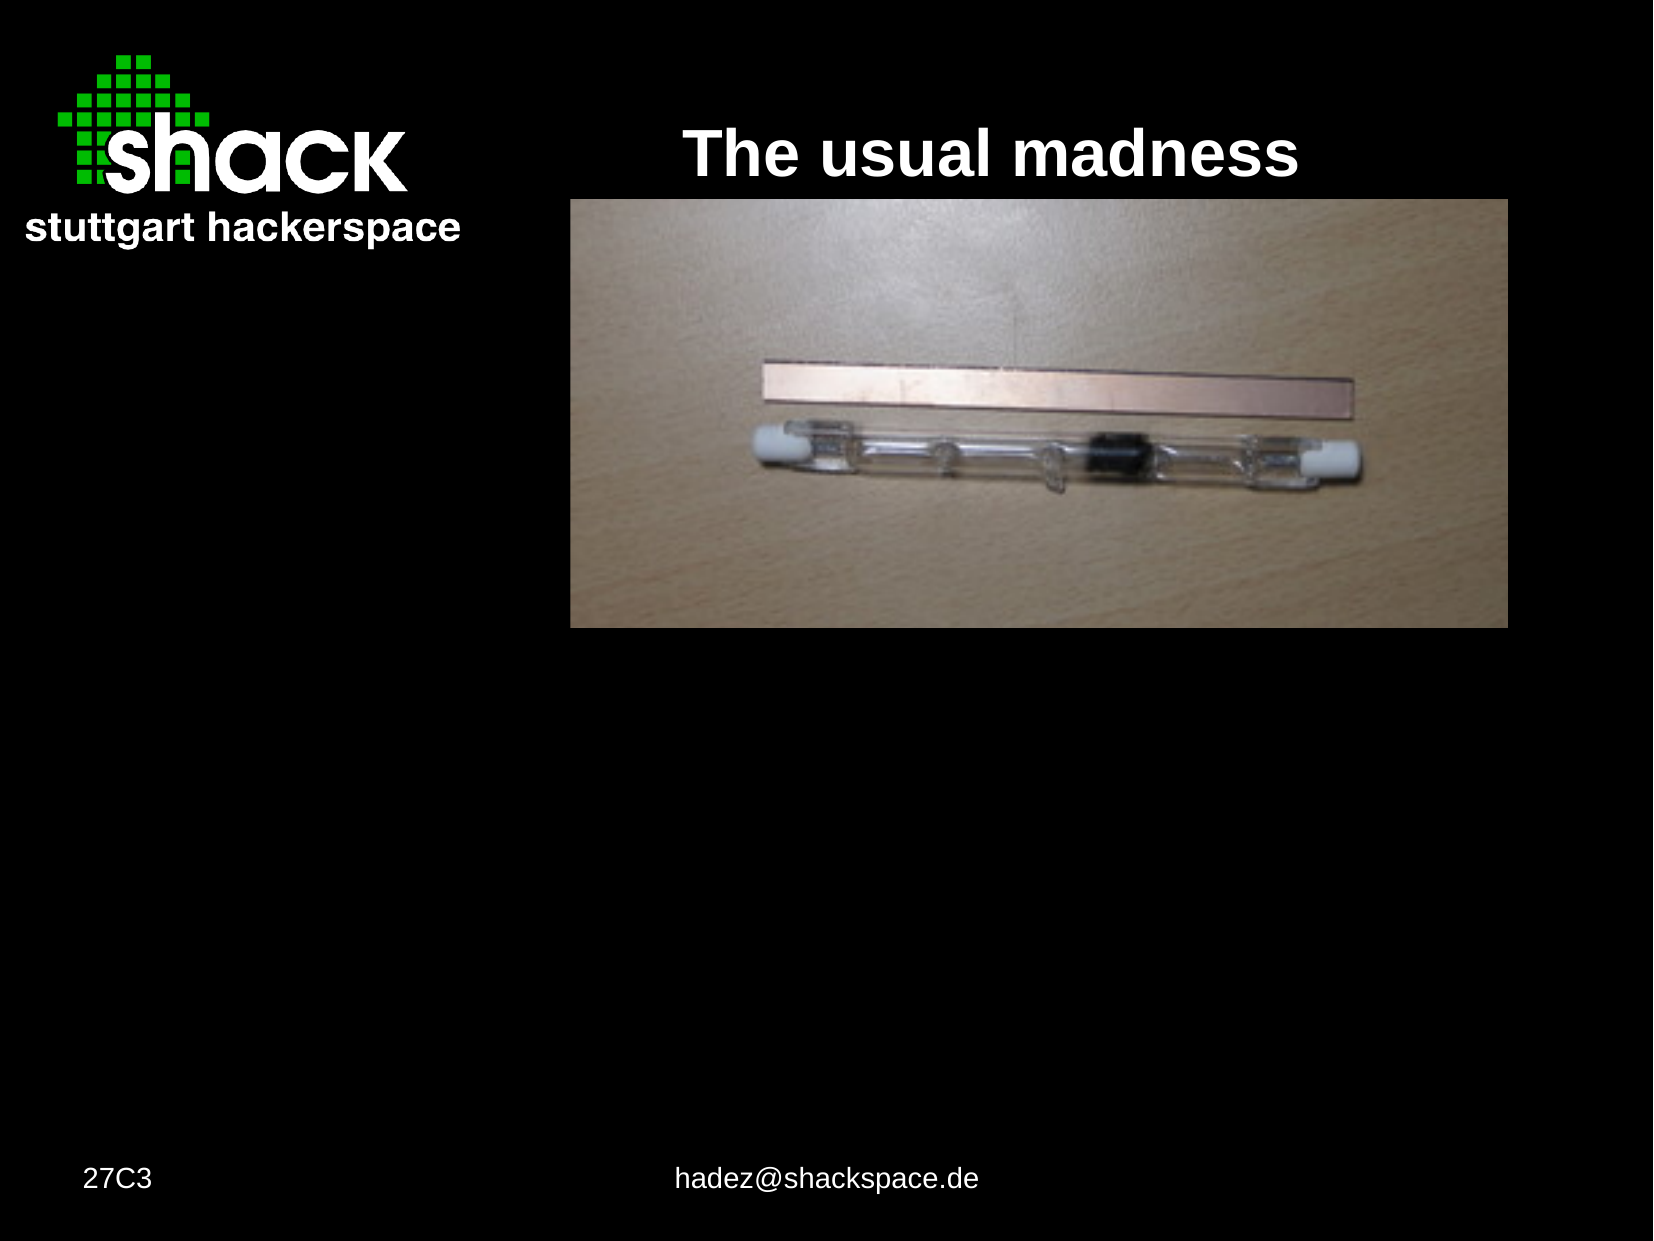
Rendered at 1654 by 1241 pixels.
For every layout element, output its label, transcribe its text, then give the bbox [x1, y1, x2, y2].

title The usual madness [412, 49, 1571, 257]
picture [570, 199, 1508, 628]
picture [8, 47, 477, 257]
